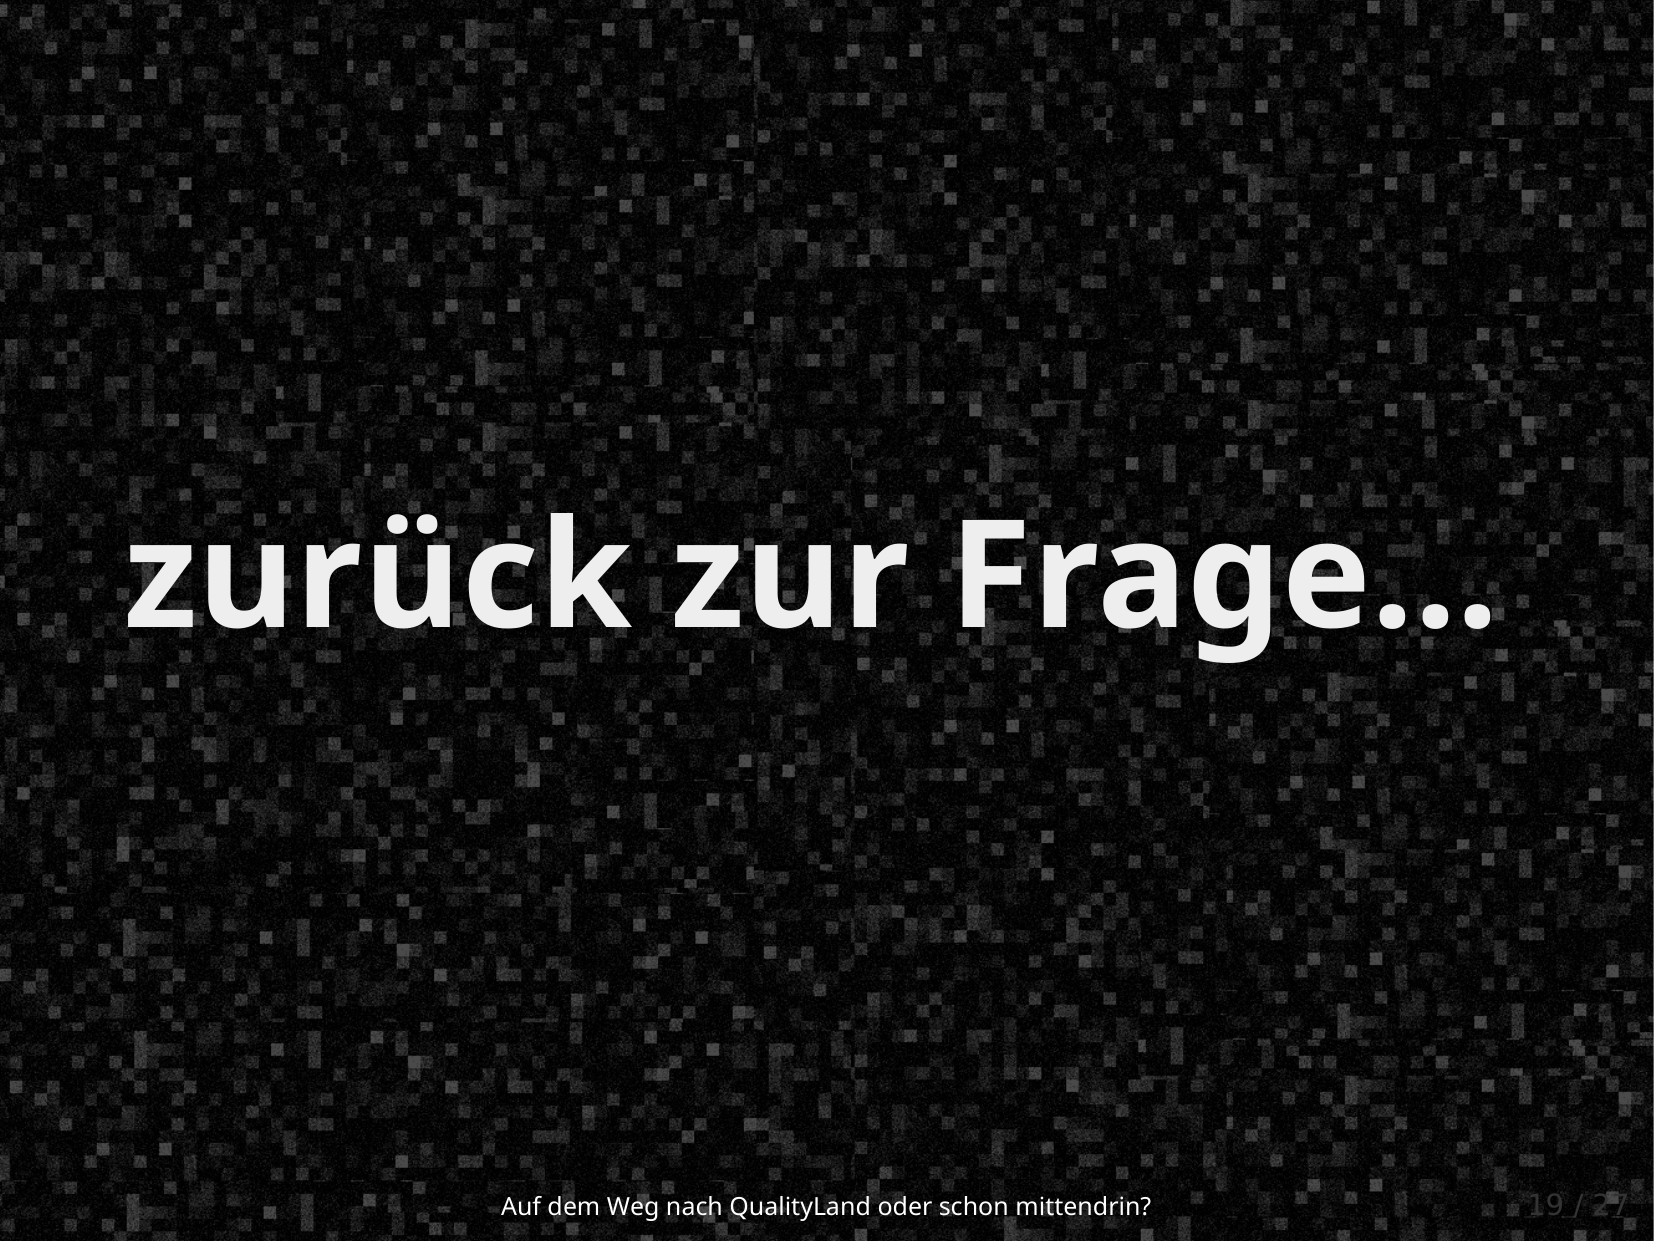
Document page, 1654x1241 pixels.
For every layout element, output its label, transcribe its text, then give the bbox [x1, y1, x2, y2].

picture [0, 0, 1654, 1241]
title zurück zur Frage... [118, 470, 1506, 669]
